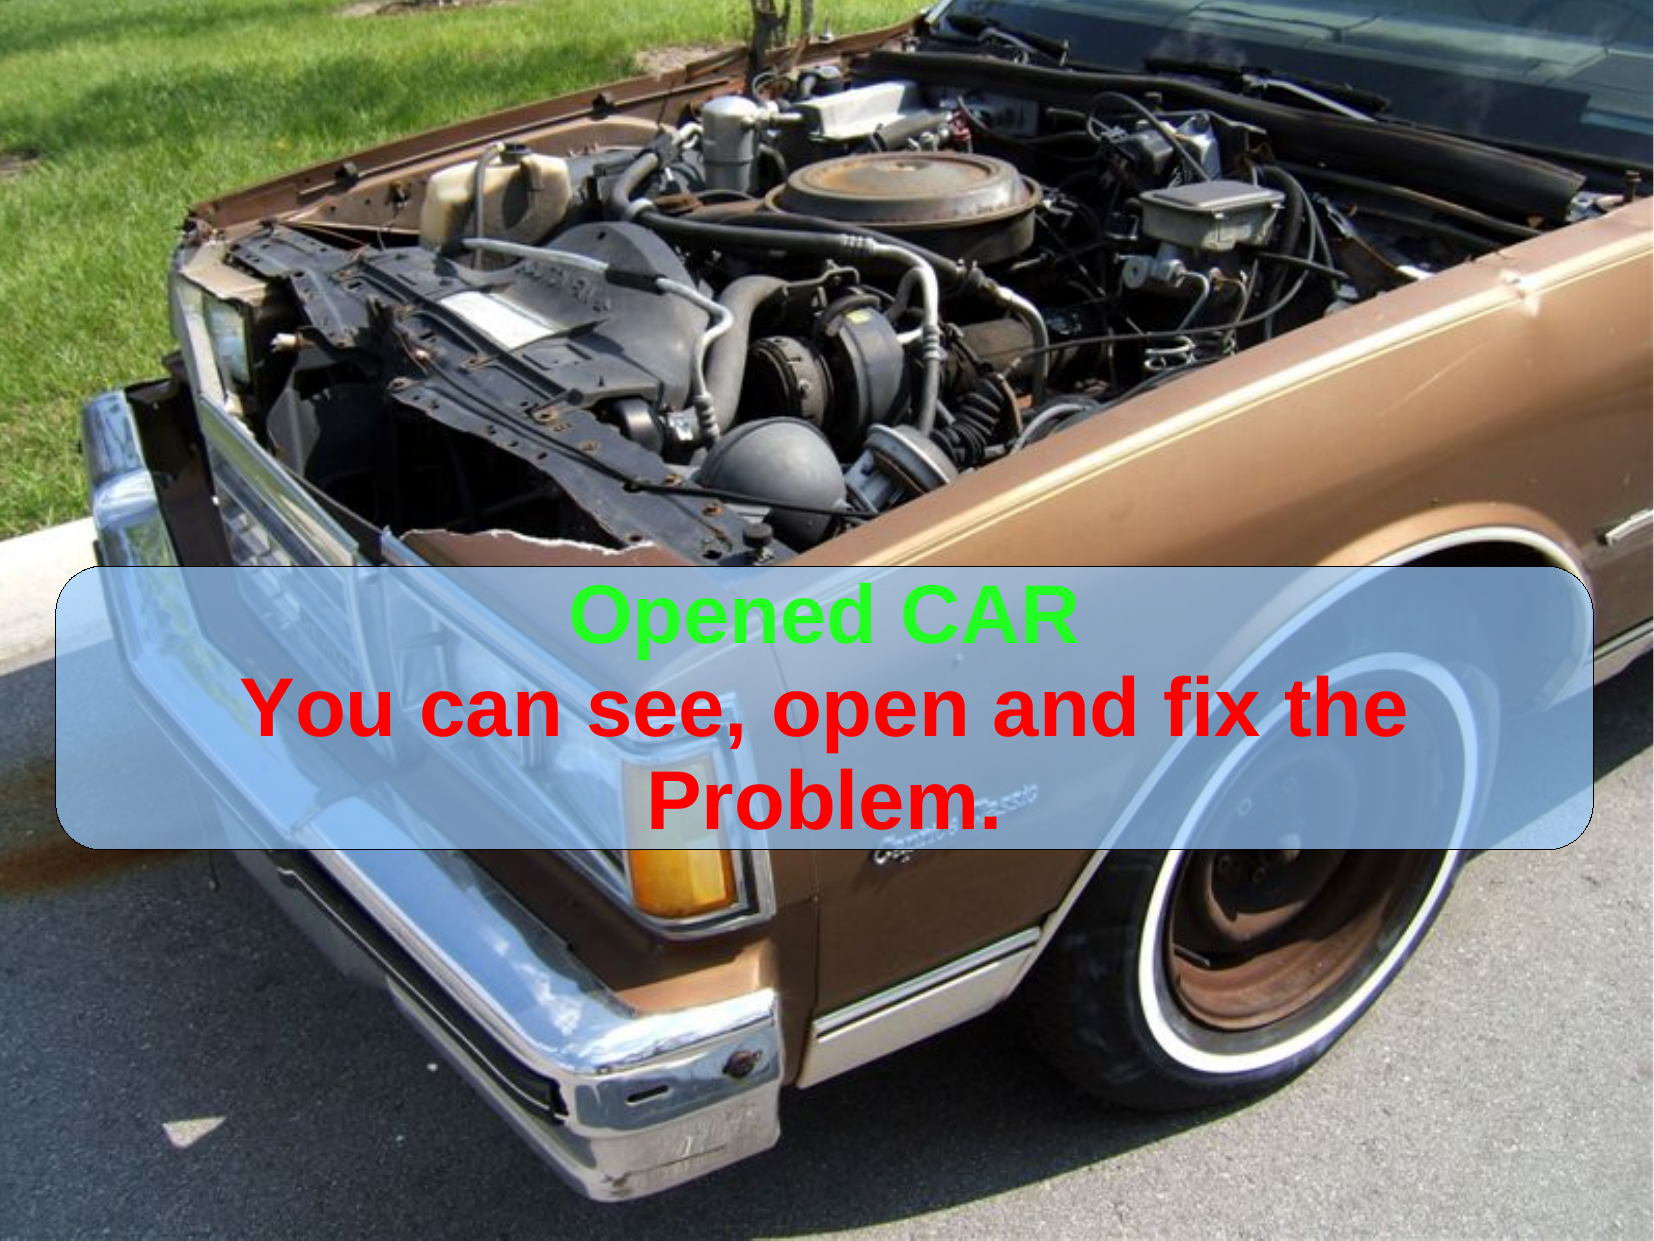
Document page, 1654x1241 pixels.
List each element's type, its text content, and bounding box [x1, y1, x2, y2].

picture [0, 0, 1654, 1241]
text_box Opened CAR You can see, open and fix the Problem. [55, 566, 1594, 850]
